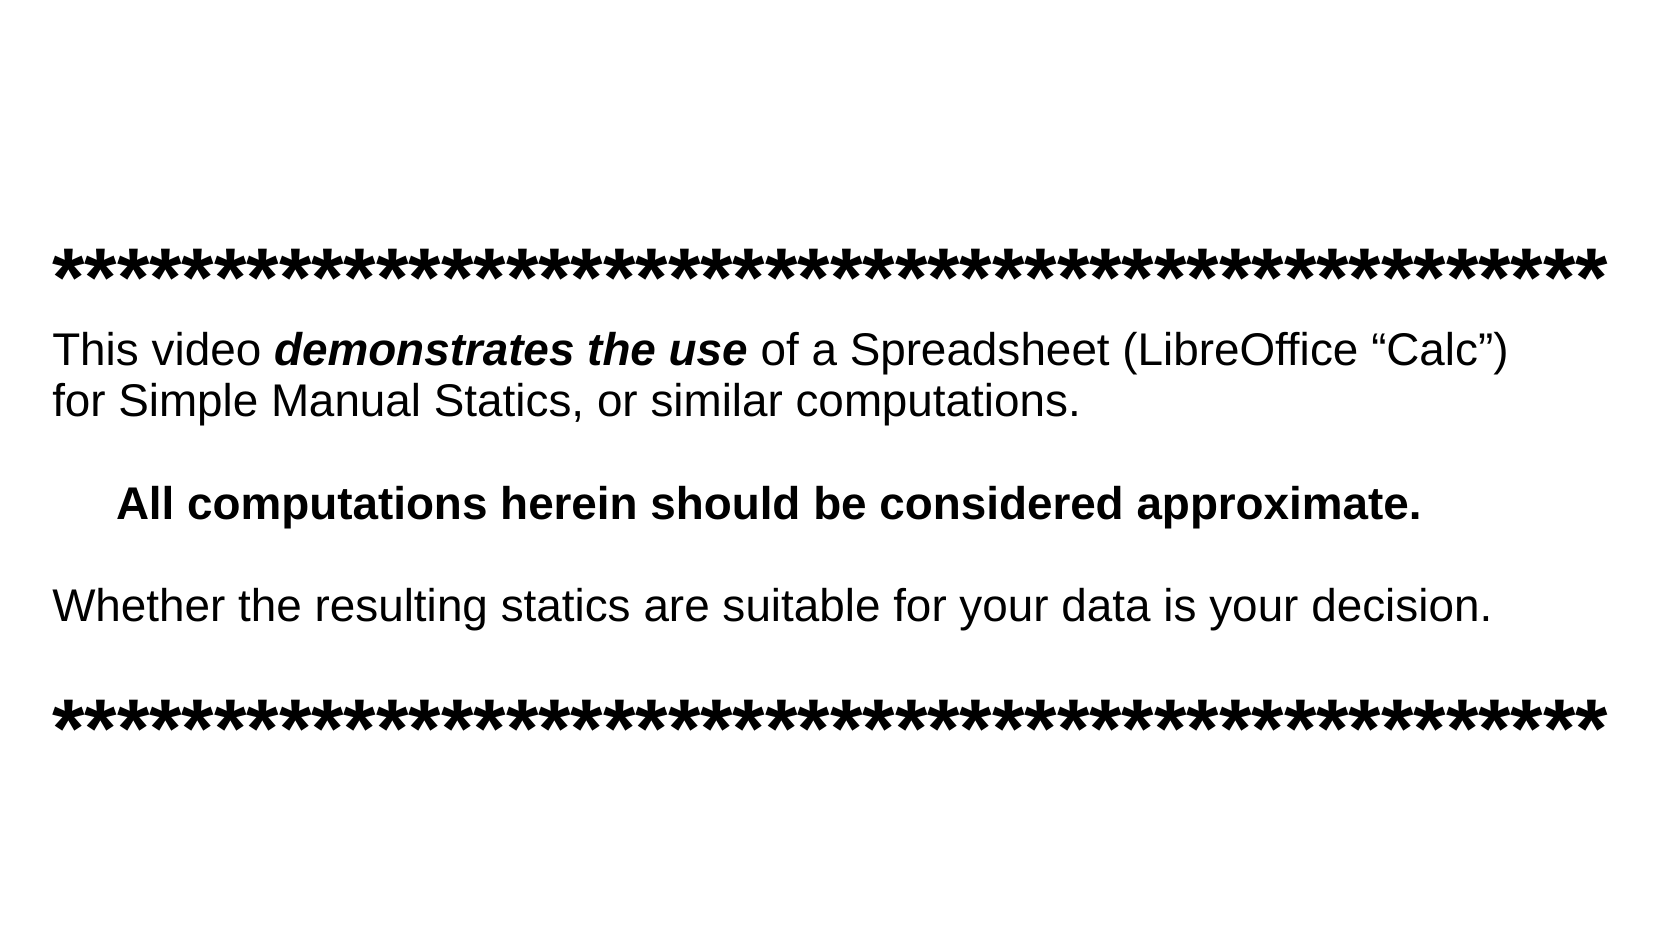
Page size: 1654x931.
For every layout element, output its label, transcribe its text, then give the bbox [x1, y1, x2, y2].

text_box ************************************************ This video demonstrates the use of a Spreadsheet (LibreOffice “Calc”) for Simple Manual Statics, or similar computations. All computations herein should be considered approximate. Whether the resulting statics are suitable for your data is your decision. ************************************************ [37, 37, 1654, 931]
